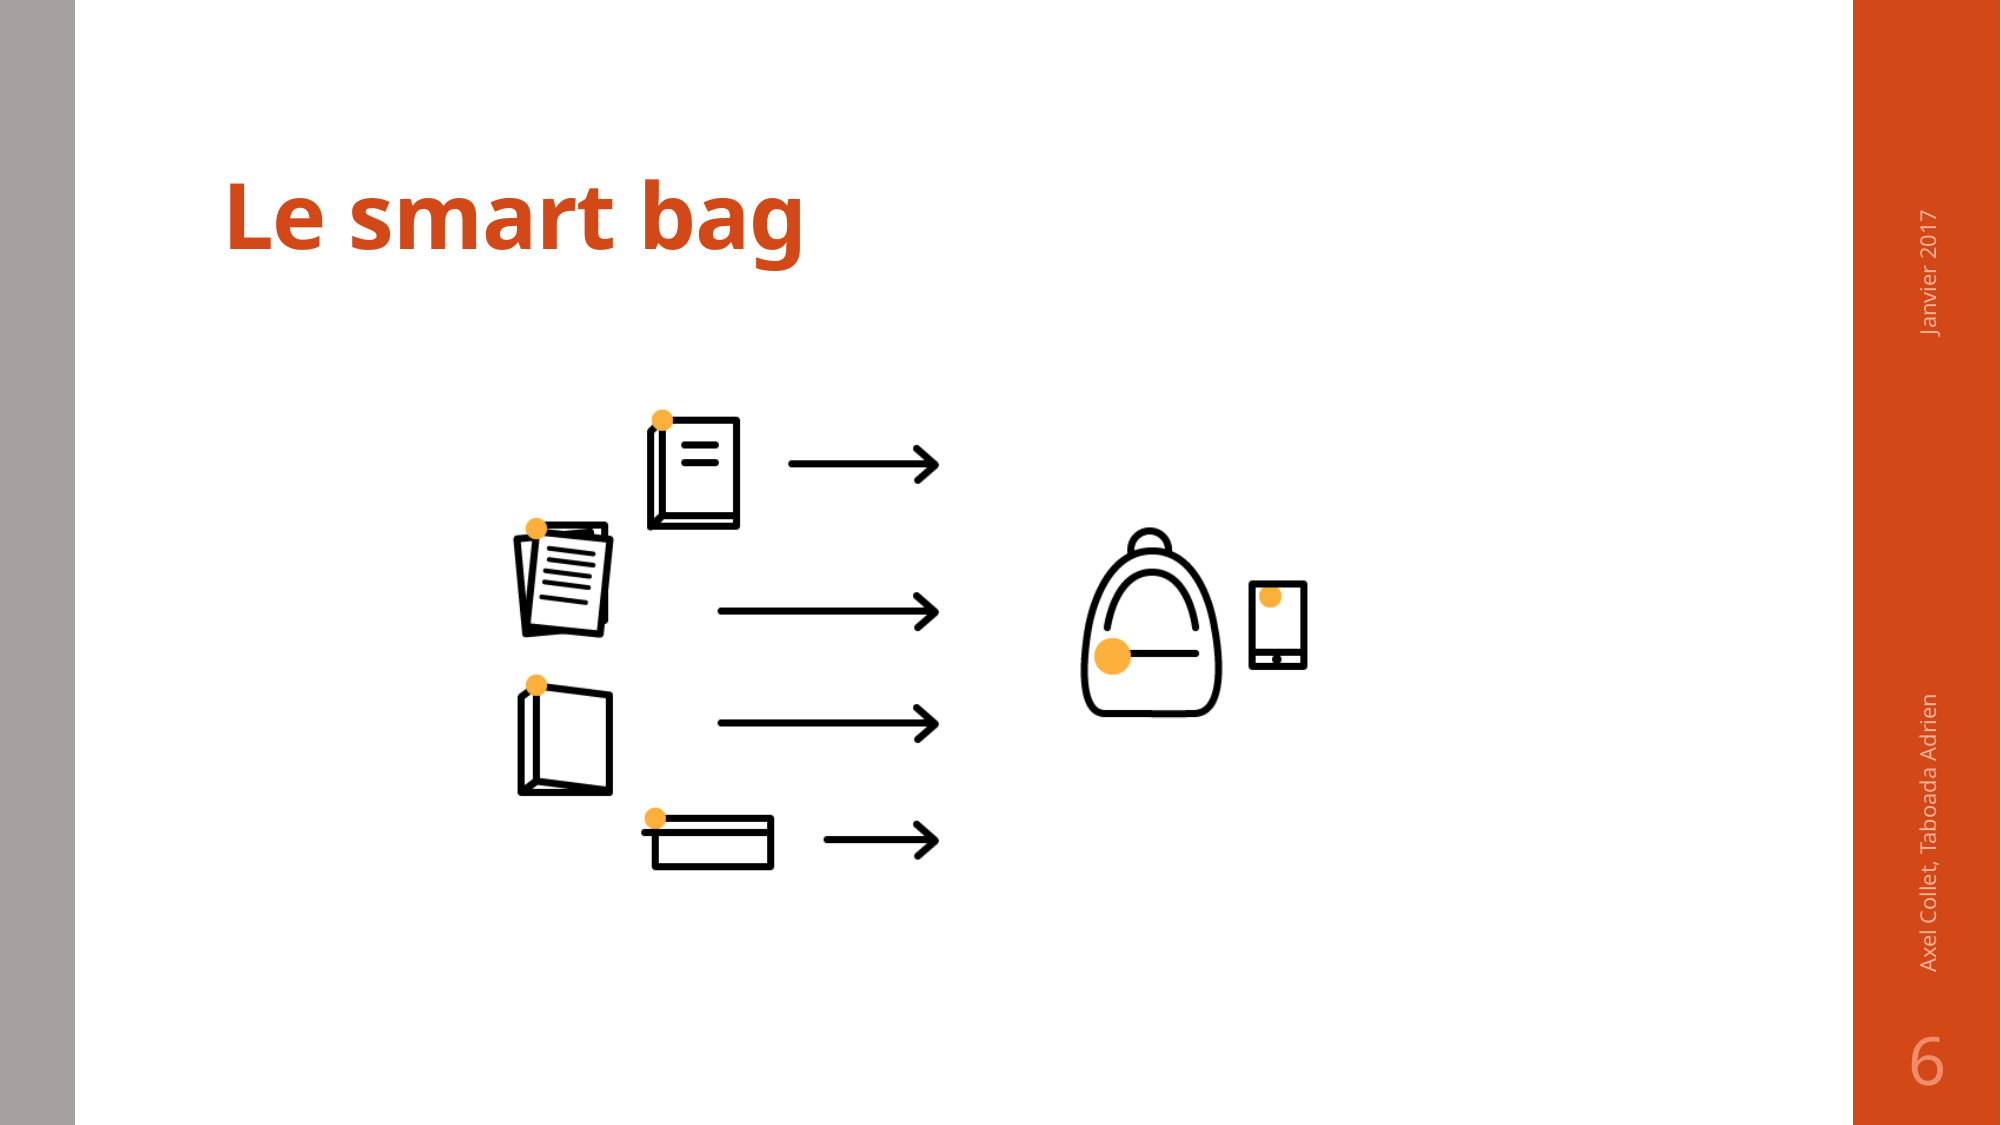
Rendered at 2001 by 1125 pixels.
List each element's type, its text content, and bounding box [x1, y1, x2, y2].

title Le smart bag [206, 48, 1797, 278]
picture [347, 299, 1477, 1014]
text_box Janvier 2017 [1897, 37, 1958, 351]
text_box [1852, 1012, 2000, 1110]
text_box Axel Collet, Taboada Adrien [1897, 400, 1958, 988]
